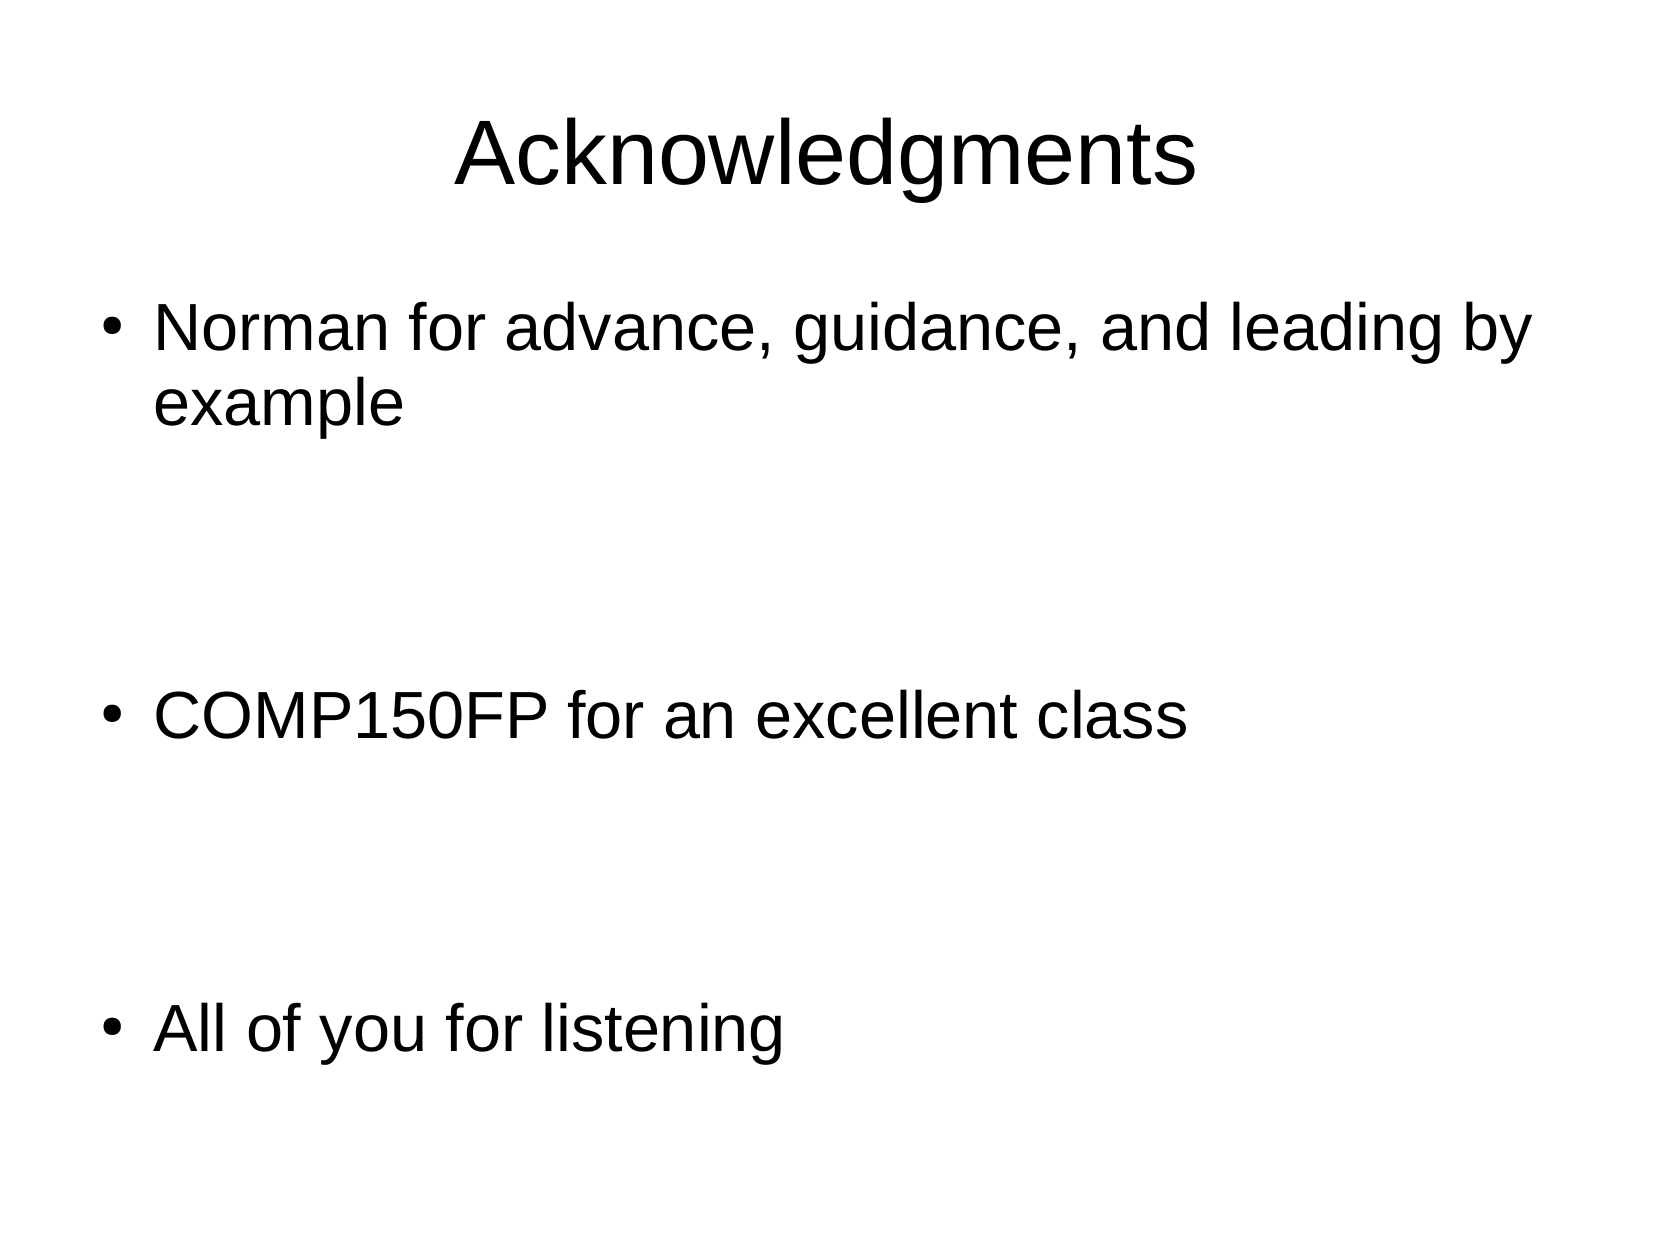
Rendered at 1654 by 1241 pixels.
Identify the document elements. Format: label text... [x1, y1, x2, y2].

list Norman for advance, guidance, and leading by example COMP150FP for an excellent class All of you for listening [82, 290, 1571, 1126]
title Acknowledgments [82, 49, 1571, 257]
